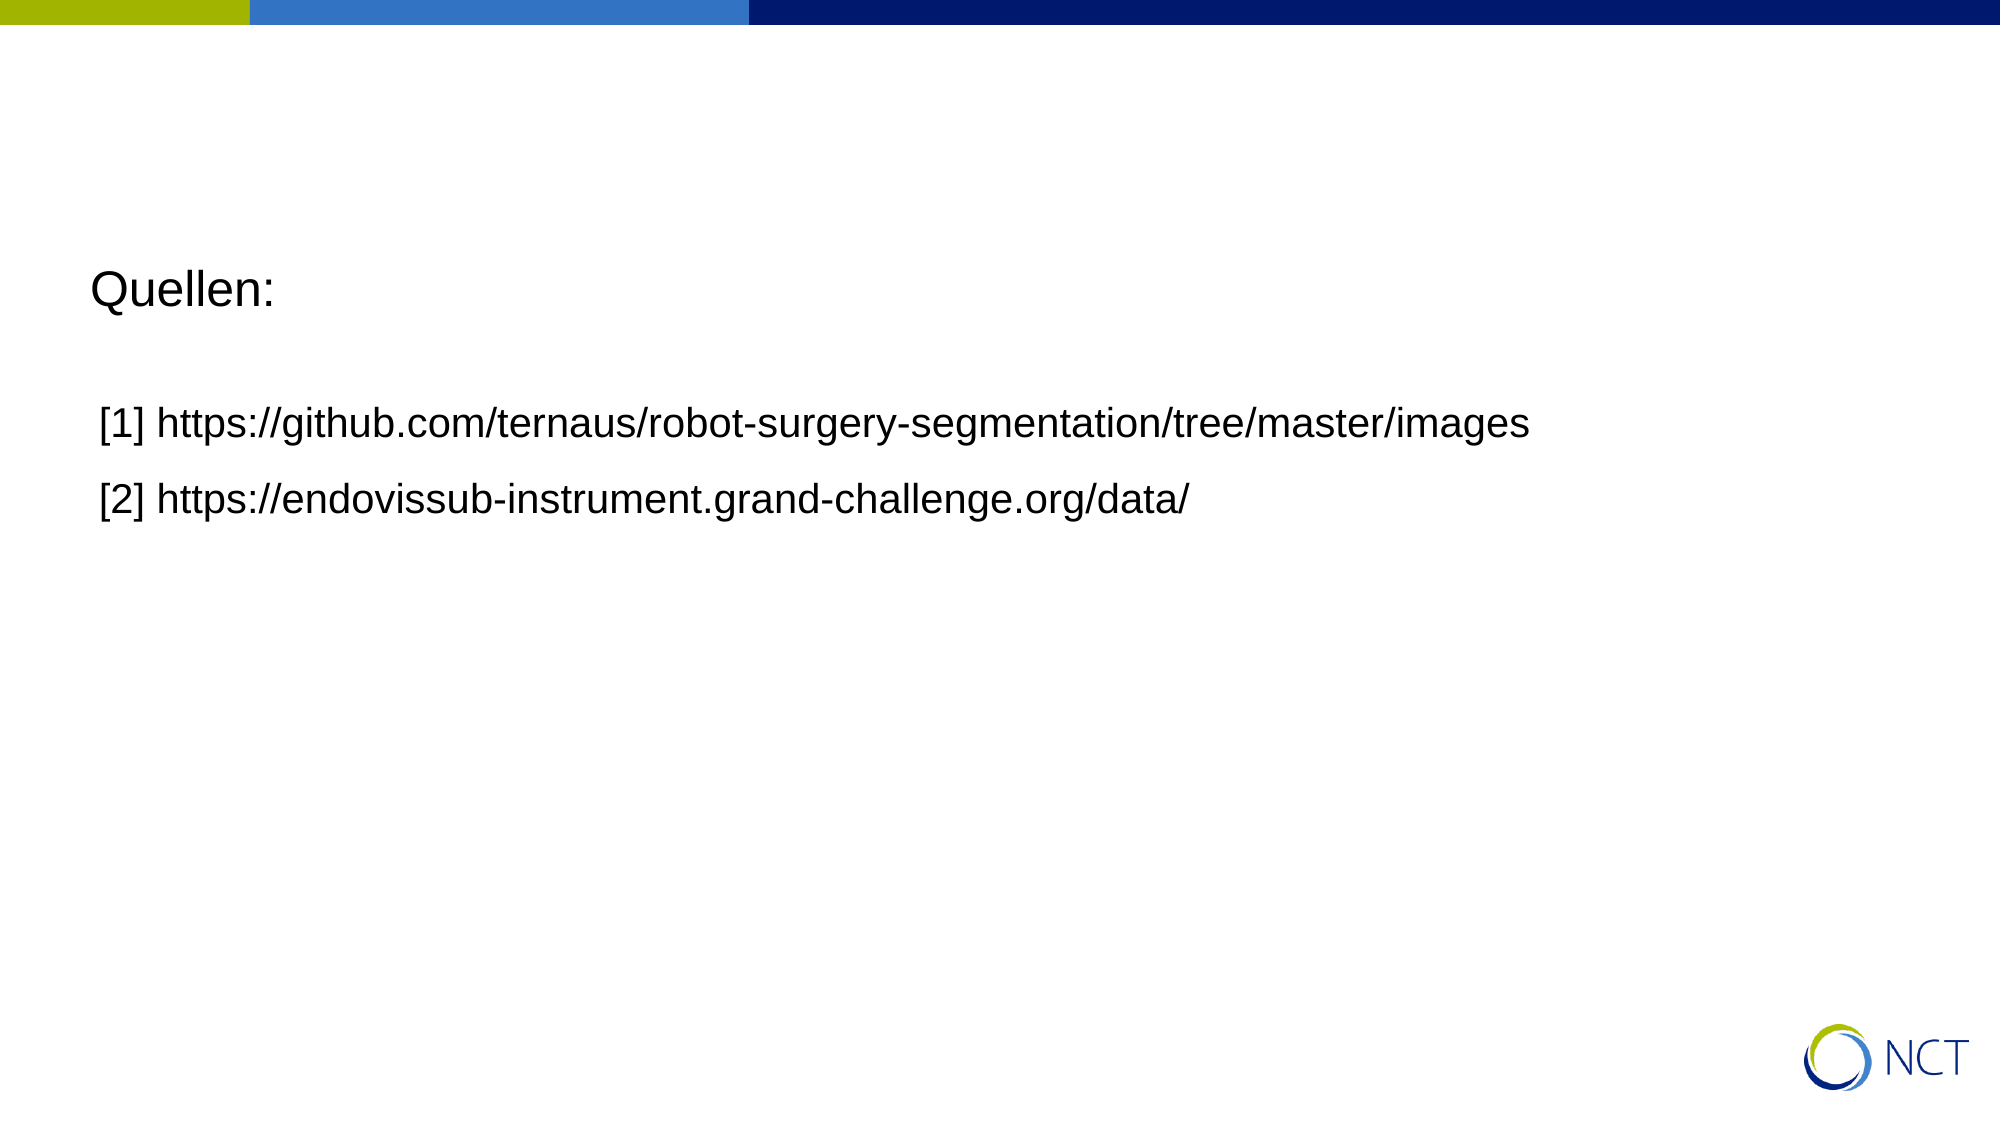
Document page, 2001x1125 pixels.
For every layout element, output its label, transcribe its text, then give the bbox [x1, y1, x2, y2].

list [1] https://github.com/ternaus/robot-surgery-segmentation/tree/master/images [2] https://endovissub-instrument.grand-challenge.org/data/ [98, 399, 1891, 616]
picture [1804, 1024, 1969, 1091]
title Quellen: [90, 195, 1882, 383]
